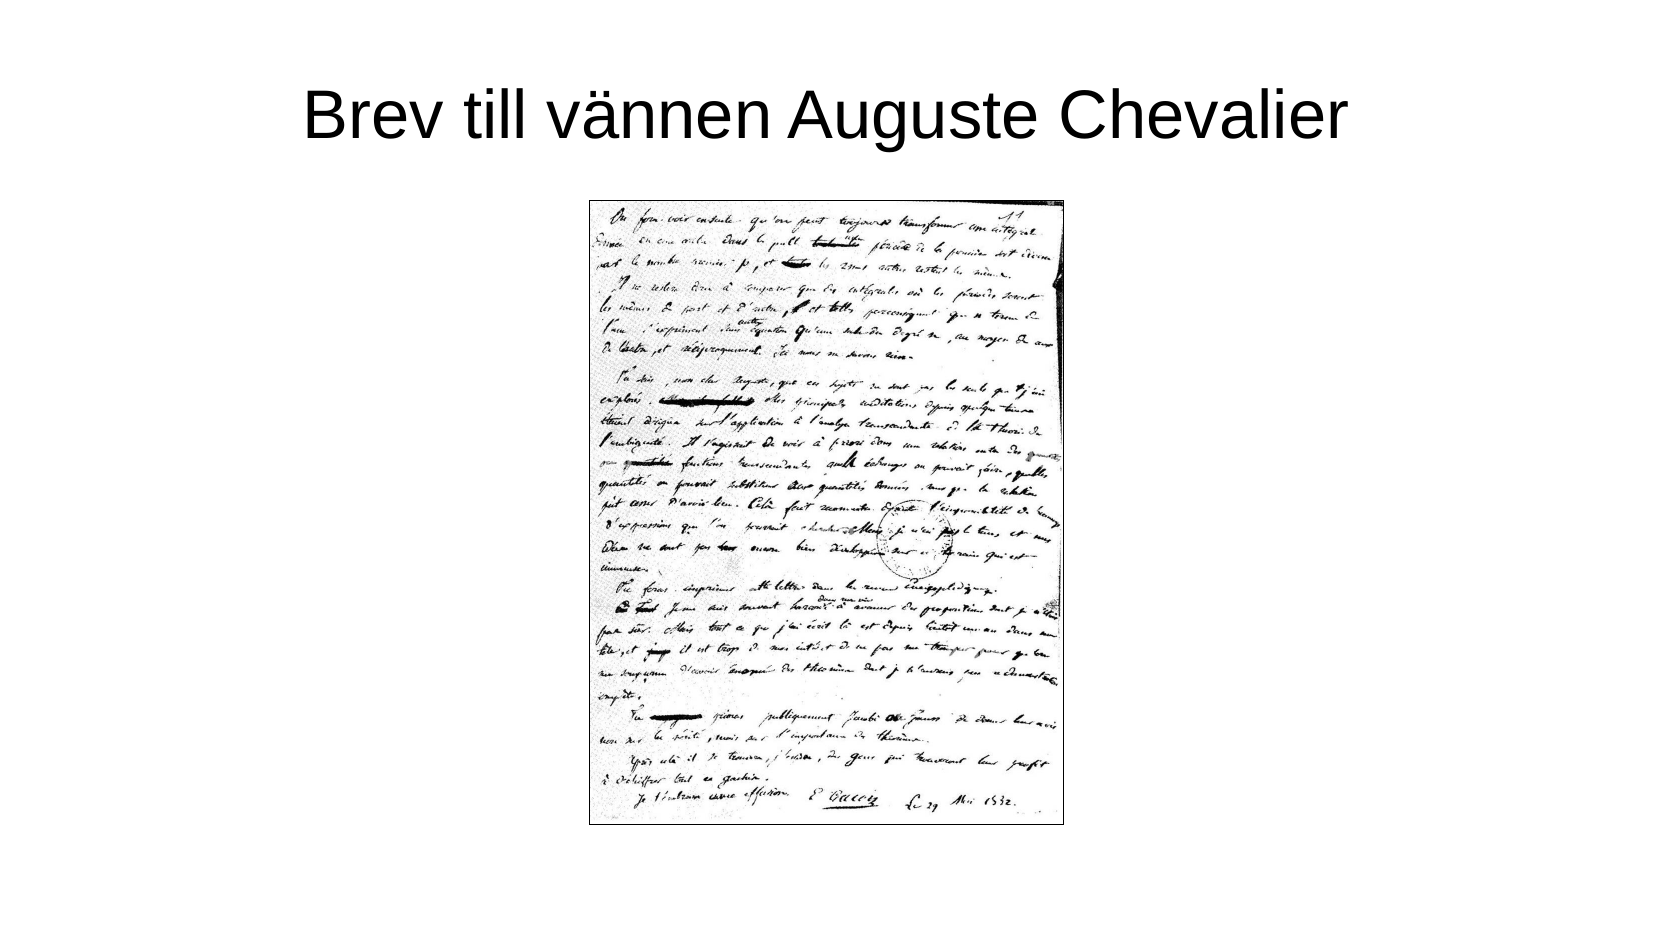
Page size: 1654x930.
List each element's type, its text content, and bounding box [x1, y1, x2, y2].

picture [589, 200, 1064, 825]
title Brev till vännen Auguste Chevalier [82, 36, 1571, 193]
